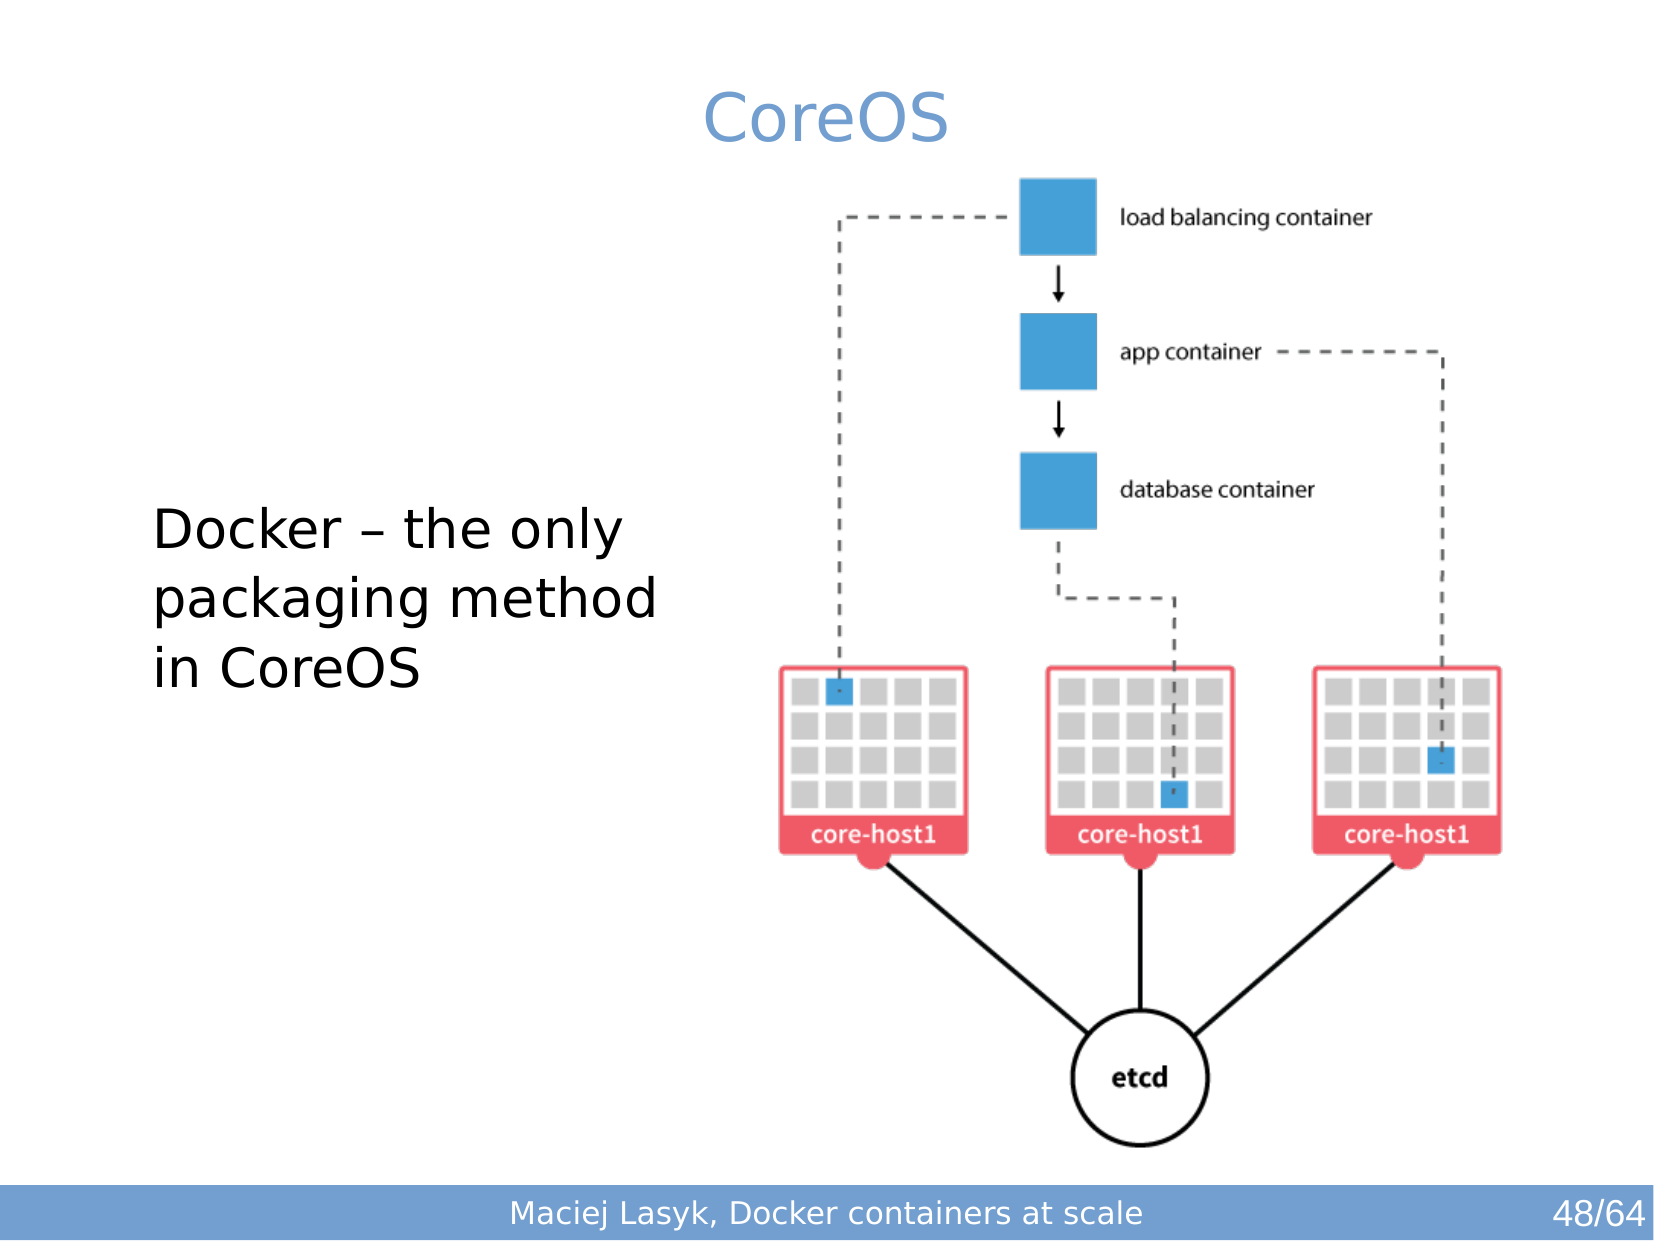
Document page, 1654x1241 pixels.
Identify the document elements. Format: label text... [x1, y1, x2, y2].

text_box 48/64 [1527, 1185, 1654, 1241]
text_box Maciej Lasyk, Docker containers at scale [494, 1188, 1160, 1240]
picture [774, 169, 1504, 1160]
text_box [0, 1185, 1527, 1241]
text_box CoreOS [687, 72, 967, 166]
text_box Docker – the only packaging method in CoreOS [137, 491, 692, 796]
